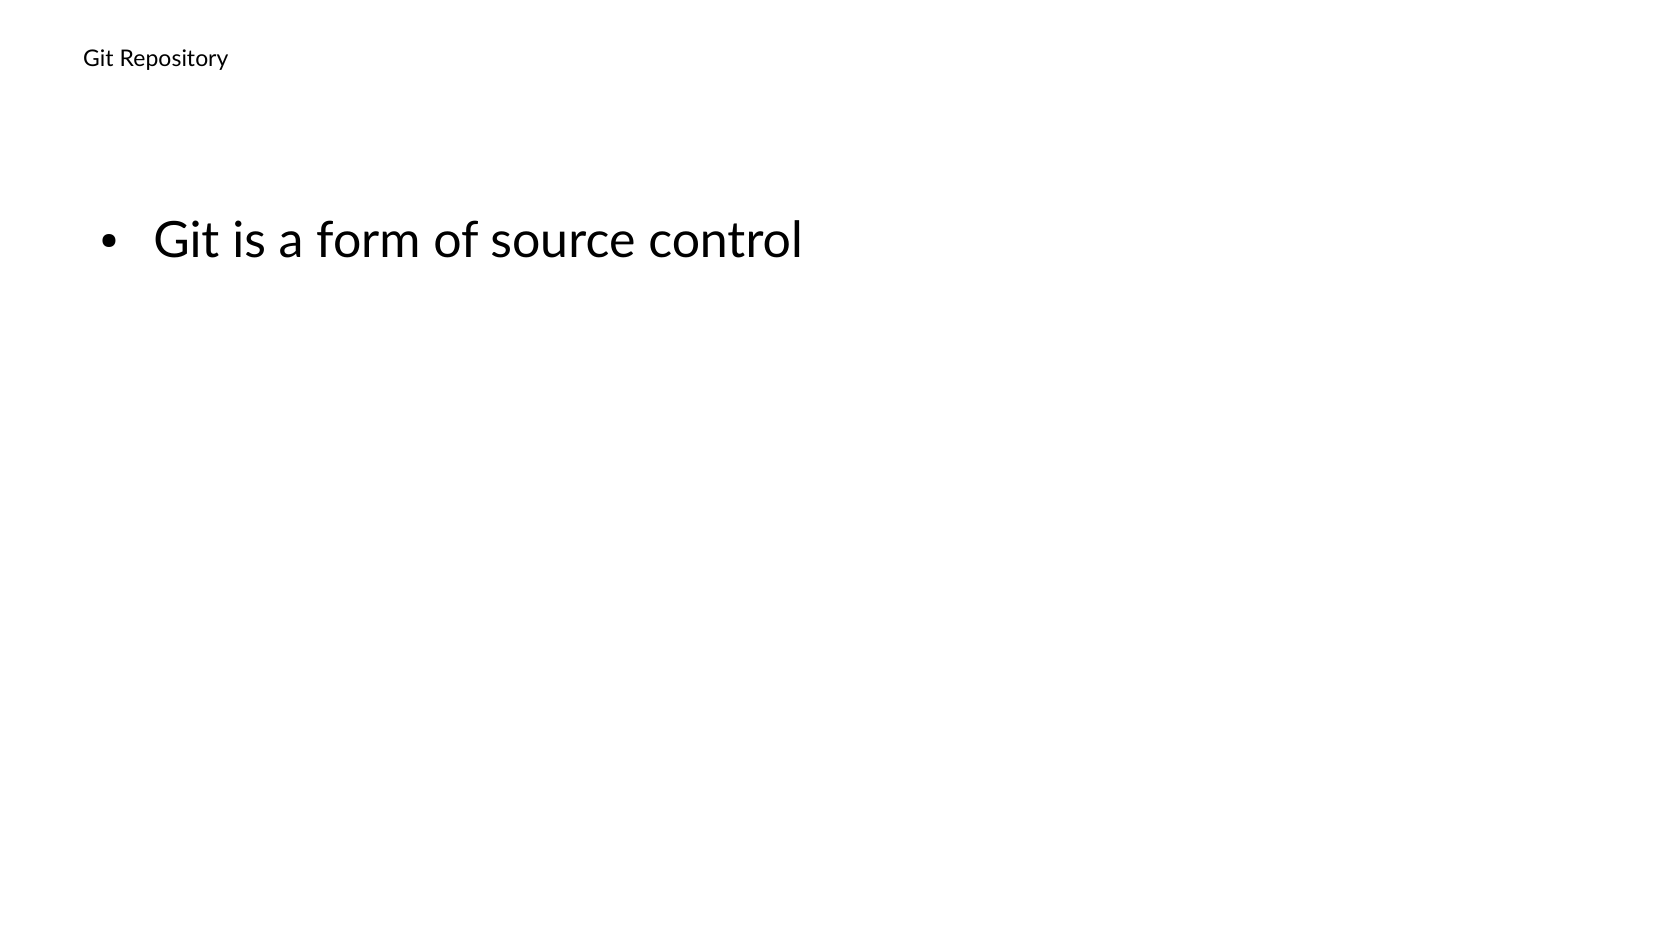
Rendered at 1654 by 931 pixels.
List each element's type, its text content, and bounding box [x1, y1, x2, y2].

title Git Repository [83, 0, 1571, 119]
list Git is a form of source control [82, 217, 1571, 839]
